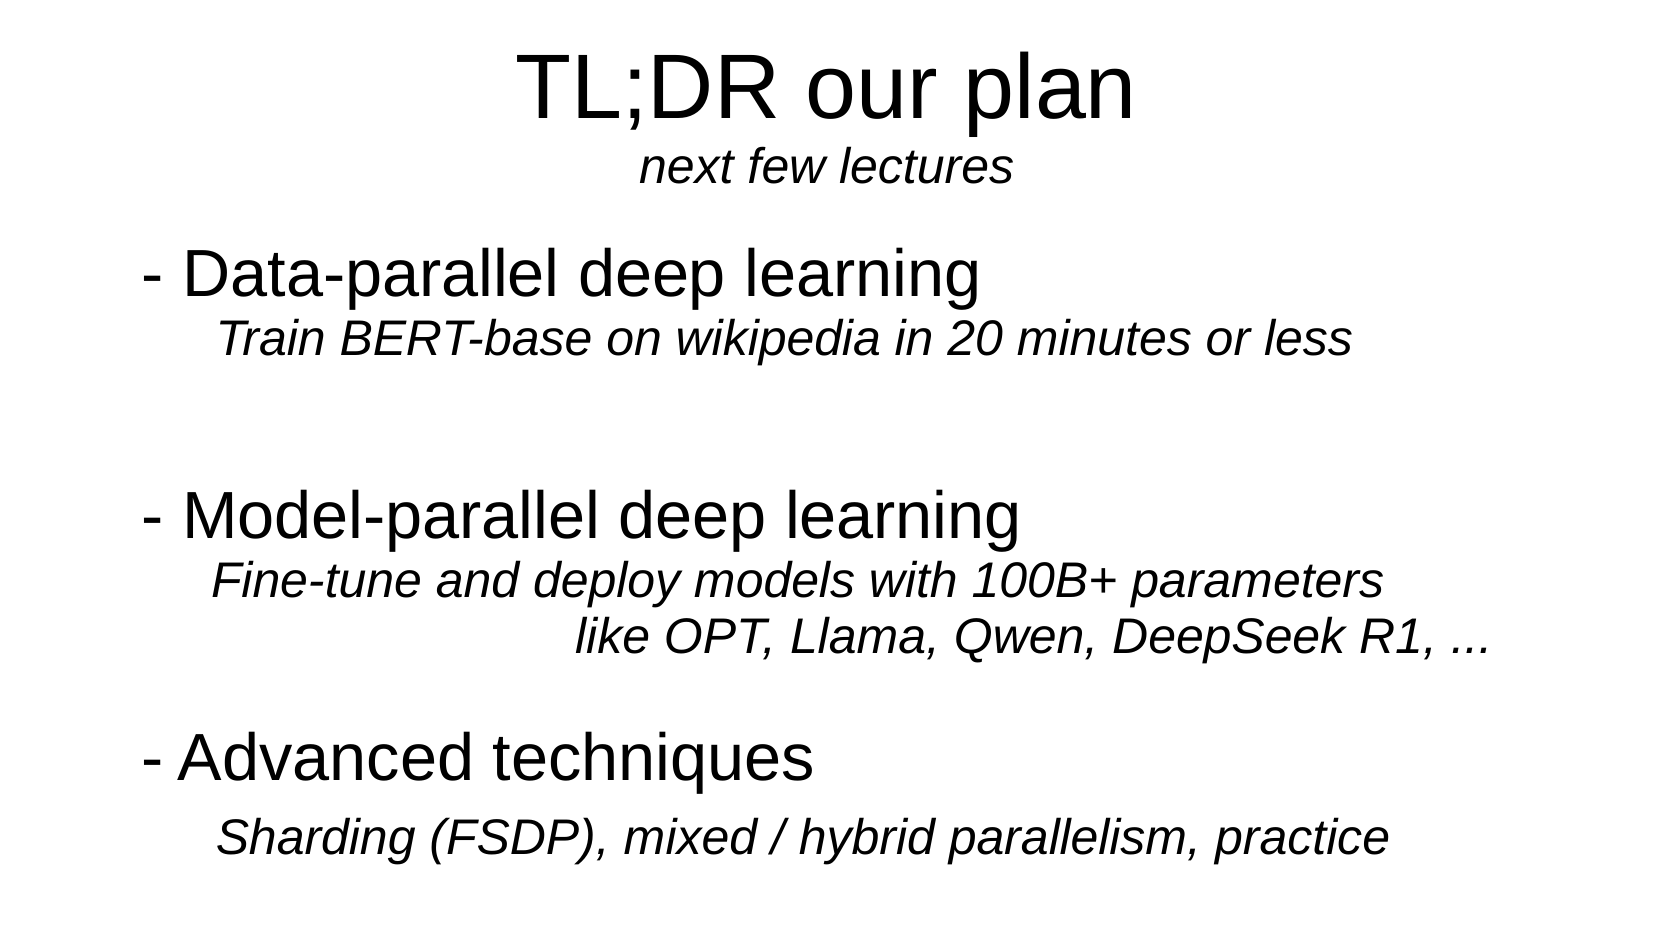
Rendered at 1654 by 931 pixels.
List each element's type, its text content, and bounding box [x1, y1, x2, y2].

title TL;DR our plan next few lectures [82, 35, 1571, 194]
subtitle - Data-parallel deep learning Train BERT-base on wikipedia in 20 minutes or less - Model-parallel deep learning Fine-tune and deploy models with 100B+ parameters like OPT, Llama, Qwen, DeepSeek R1, ... - Advanced techniques Sharding (FSDP), mixed / hybrid parallelism, practice [82, 207, 1571, 897]
